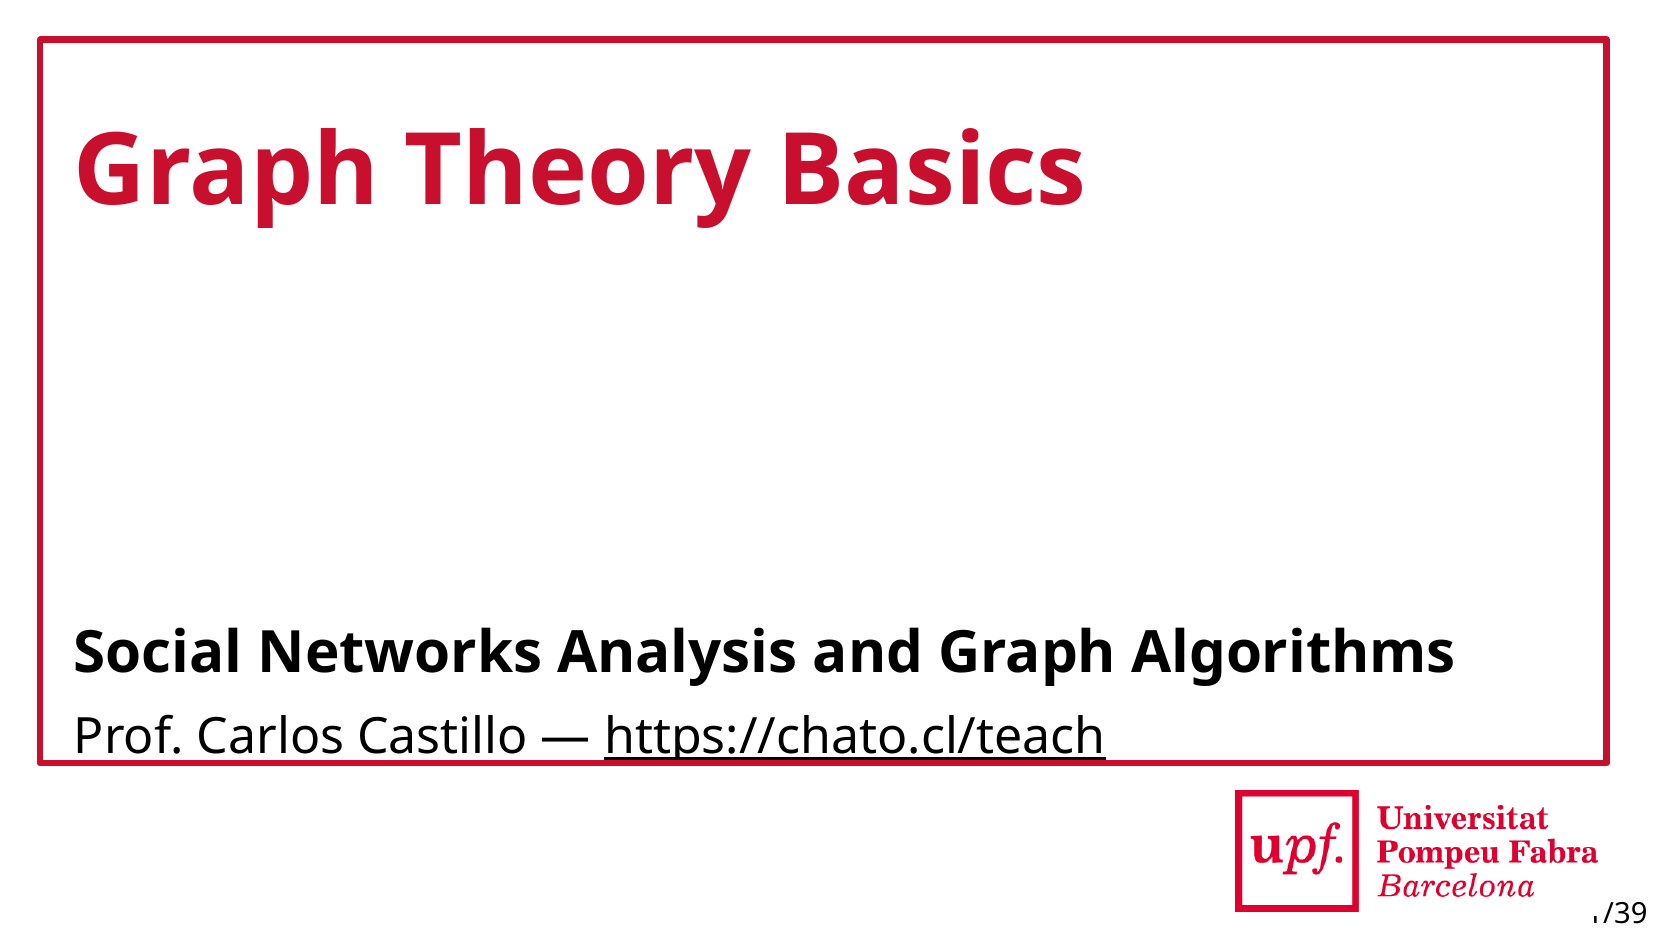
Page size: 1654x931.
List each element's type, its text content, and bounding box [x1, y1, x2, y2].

text_box Graph Theory Basics Social Networks Analysis and Graph Algorithms Prof. Carlos Castillo — https://chato.cl/teach [73, 77, 1562, 730]
picture [1229, 785, 1604, 916]
chart [770, 589, 889, 649]
